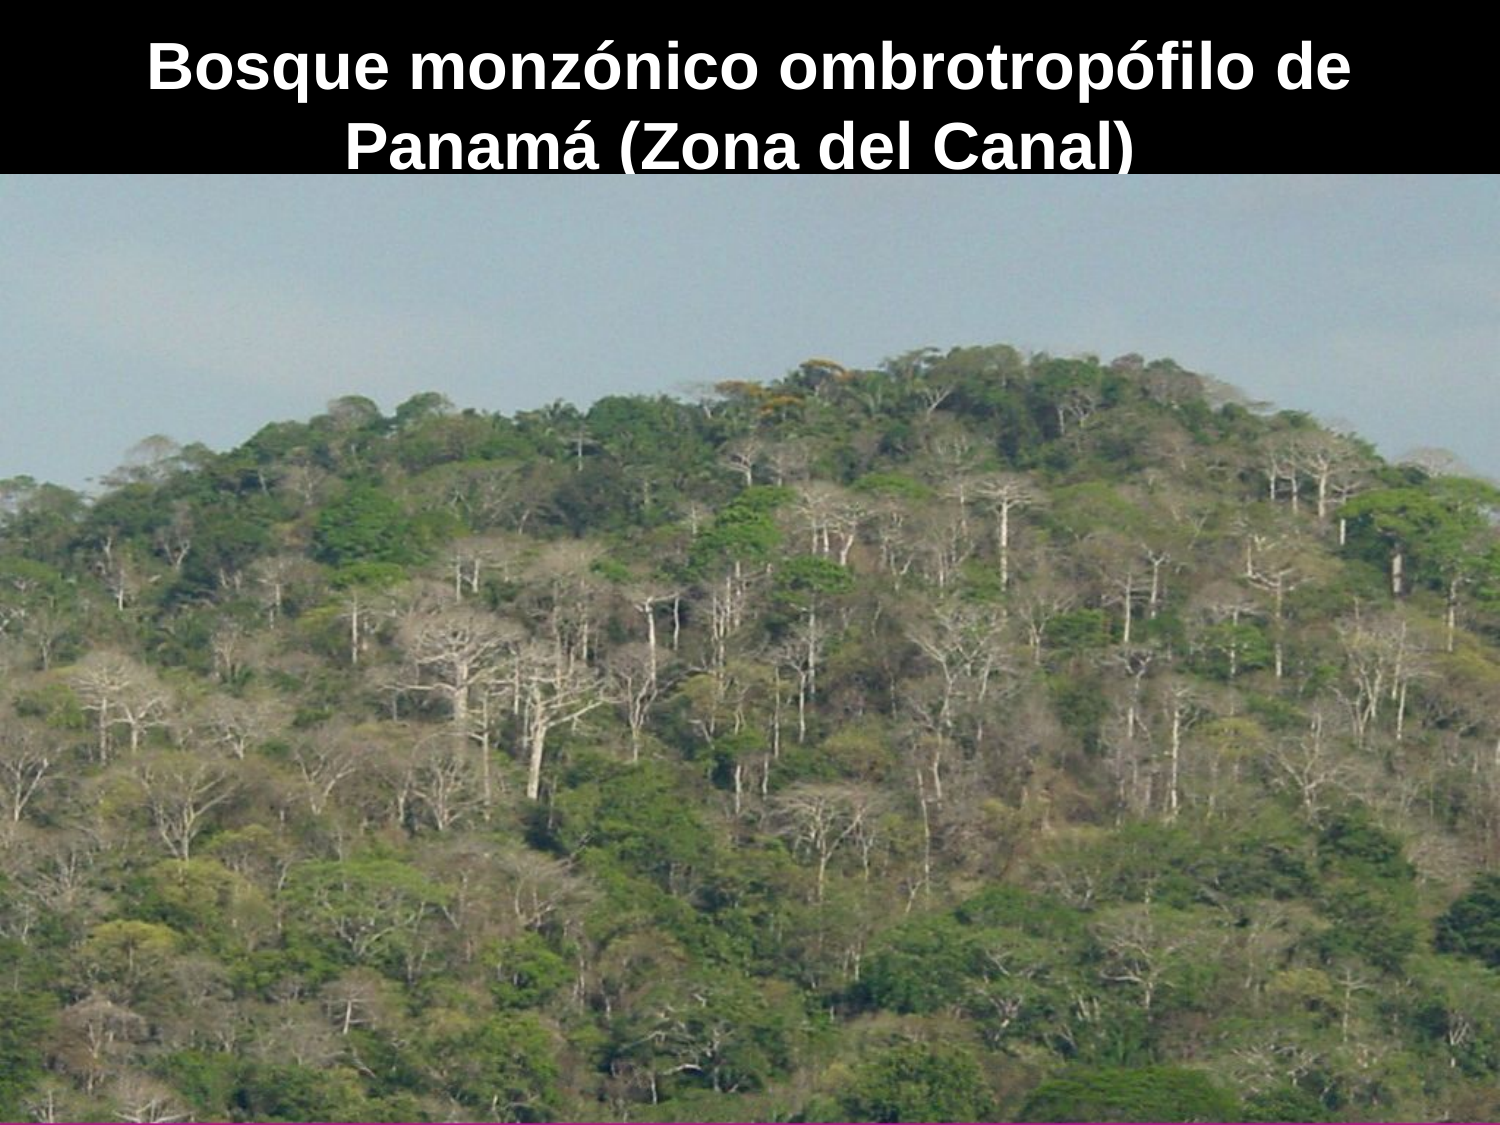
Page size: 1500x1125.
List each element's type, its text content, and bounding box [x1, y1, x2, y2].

picture [0, 174, 1500, 1125]
text_box Bosque monzónico ombrotropófilo de Panamá (Zona del Canal) [0, 15, 1500, 129]
